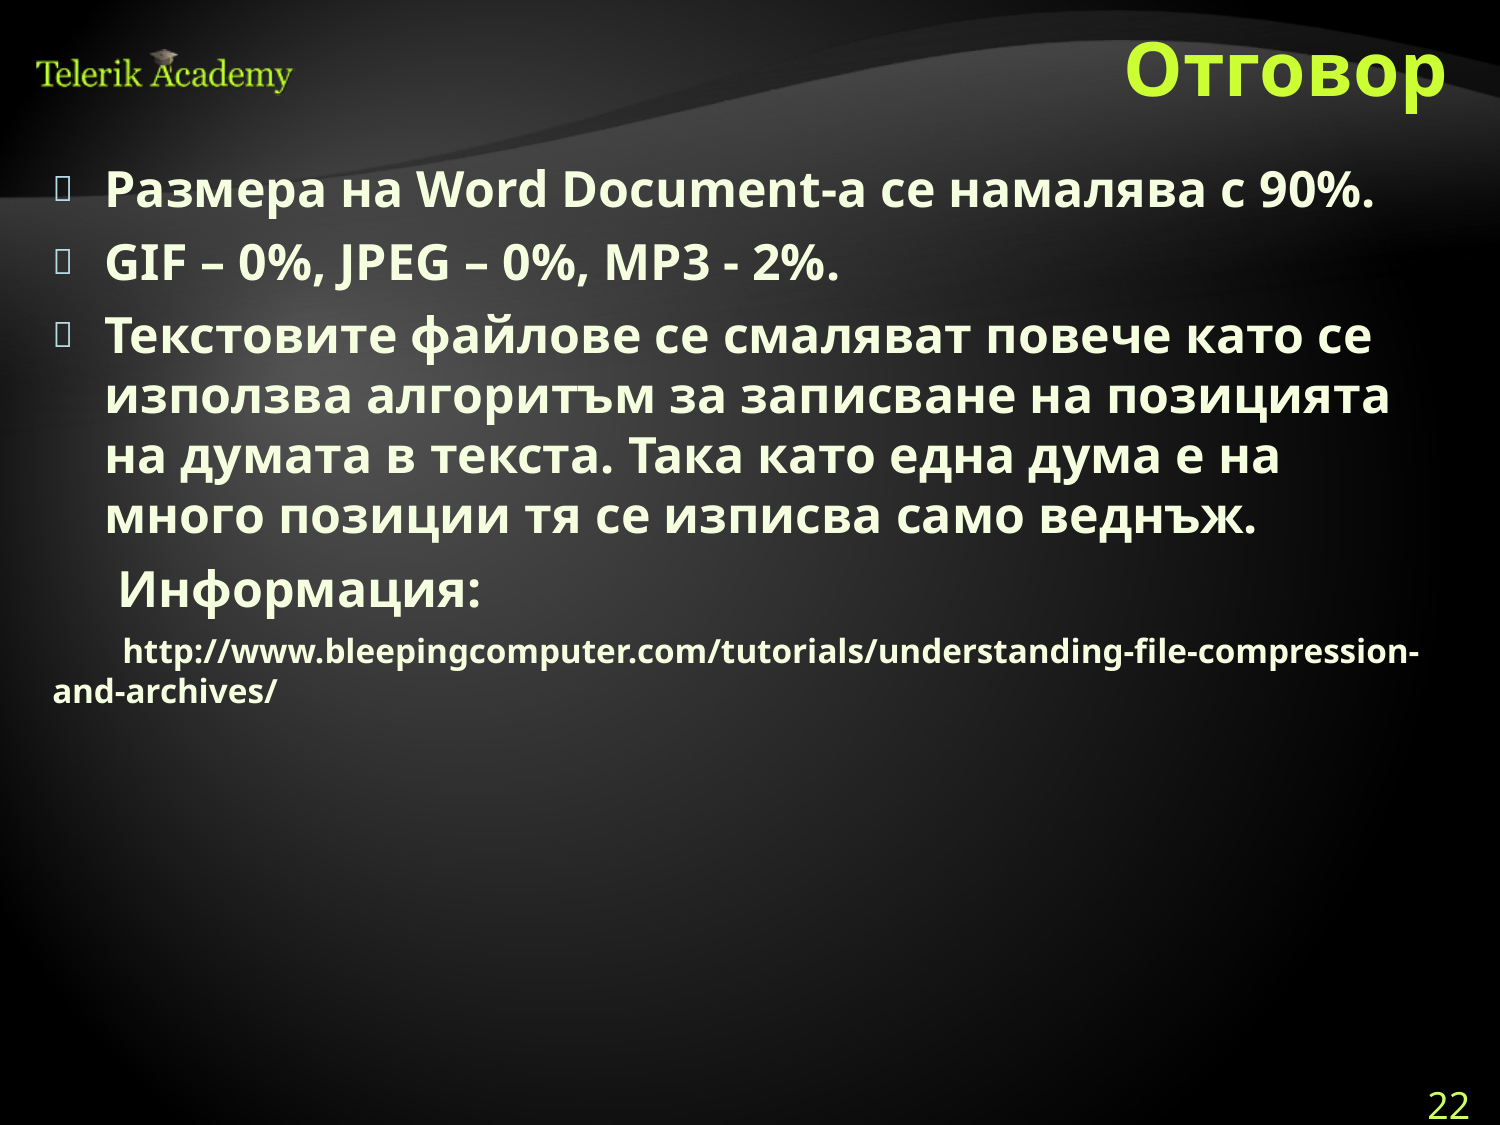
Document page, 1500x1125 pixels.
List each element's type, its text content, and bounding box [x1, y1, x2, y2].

list Размера на Word Document-a се намалява с 90%. GIF – 0%, JPEG – 0%, MP3 - 2%. Teкстовите файлове се смаляват повече като се използва алгоритъм за записване на позицията на думата в текста. Така като една дума е на много позиции тя се изписва само веднъж. Информация: http://www.bleepingcomputer.com/tutorials/understanding-file-compression-and-archives/ [37, 149, 1463, 1075]
picture [0, 0, 1500, 1125]
title Отговор [300, 12, 1463, 149]
slide_number <number> [1412, 1074, 1488, 1113]
